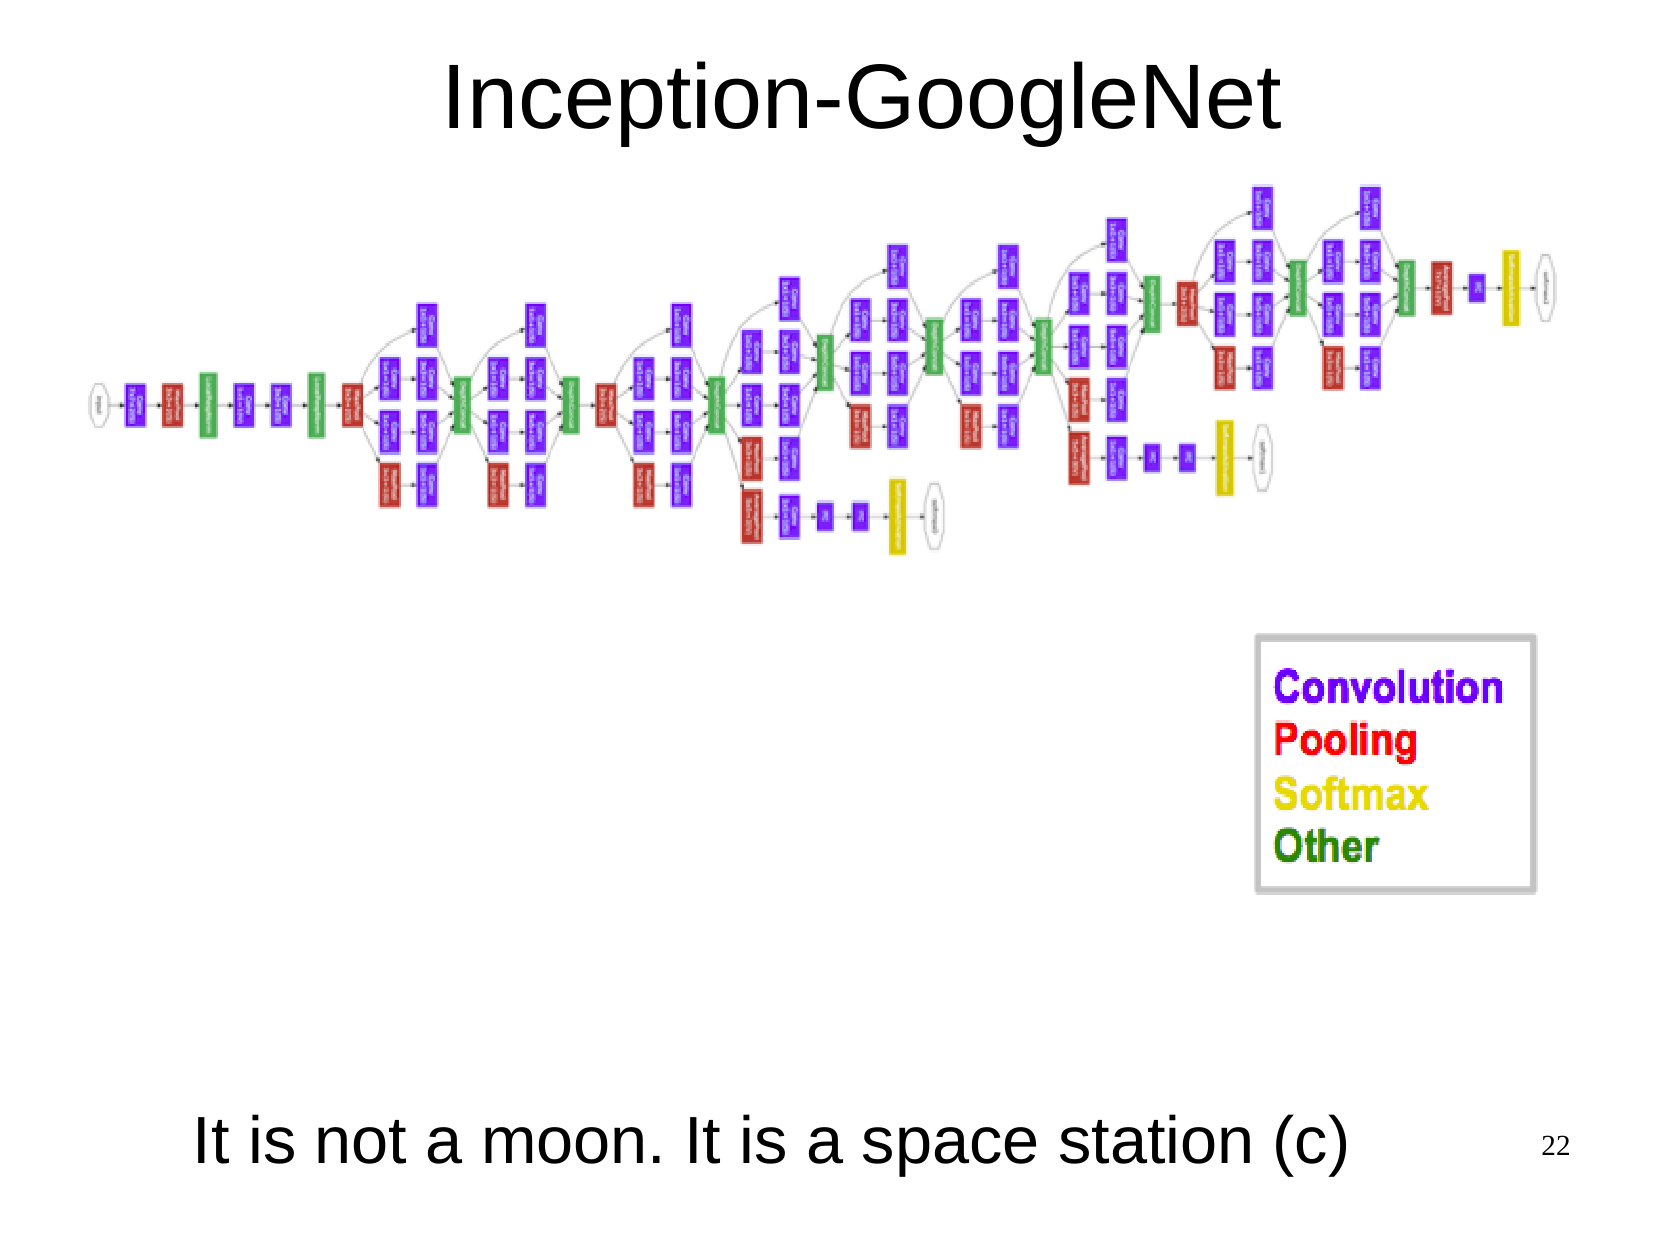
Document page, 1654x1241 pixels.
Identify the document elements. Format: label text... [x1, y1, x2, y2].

text_box Inception-GoogleNet [330, 45, 1396, 148]
text_box It is not a moon. It is a space station (c) [60, 1021, 1486, 1241]
picture [53, 137, 1587, 930]
